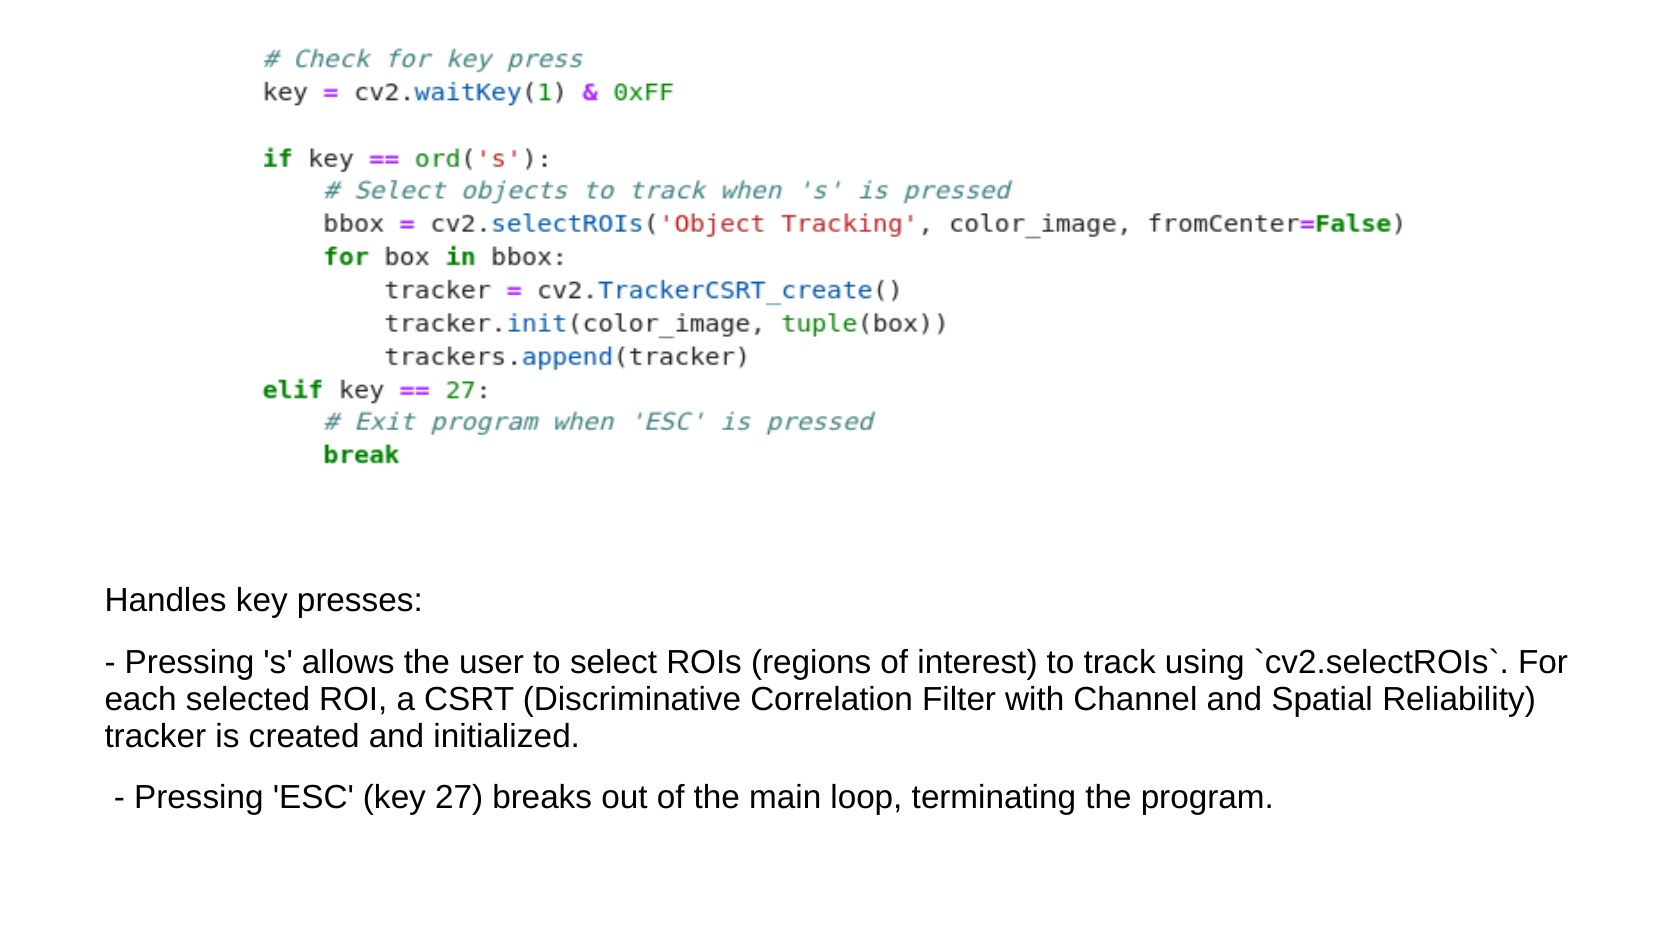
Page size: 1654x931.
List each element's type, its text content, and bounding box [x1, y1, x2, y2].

text_box Handles key presses: - Pressing 's' allows the user to select ROIs (regions of interest) to track using `cv2.selectROIs`. For each selected ROI, a CSRT (Discriminative Correlation Filter with Channel and Spatial Reliability) tracker is created and initialized. - Pressing 'ESC' (key 27) breaks out of the main loop, terminating the program. [89, 573, 1613, 885]
picture [245, 44, 1418, 475]
